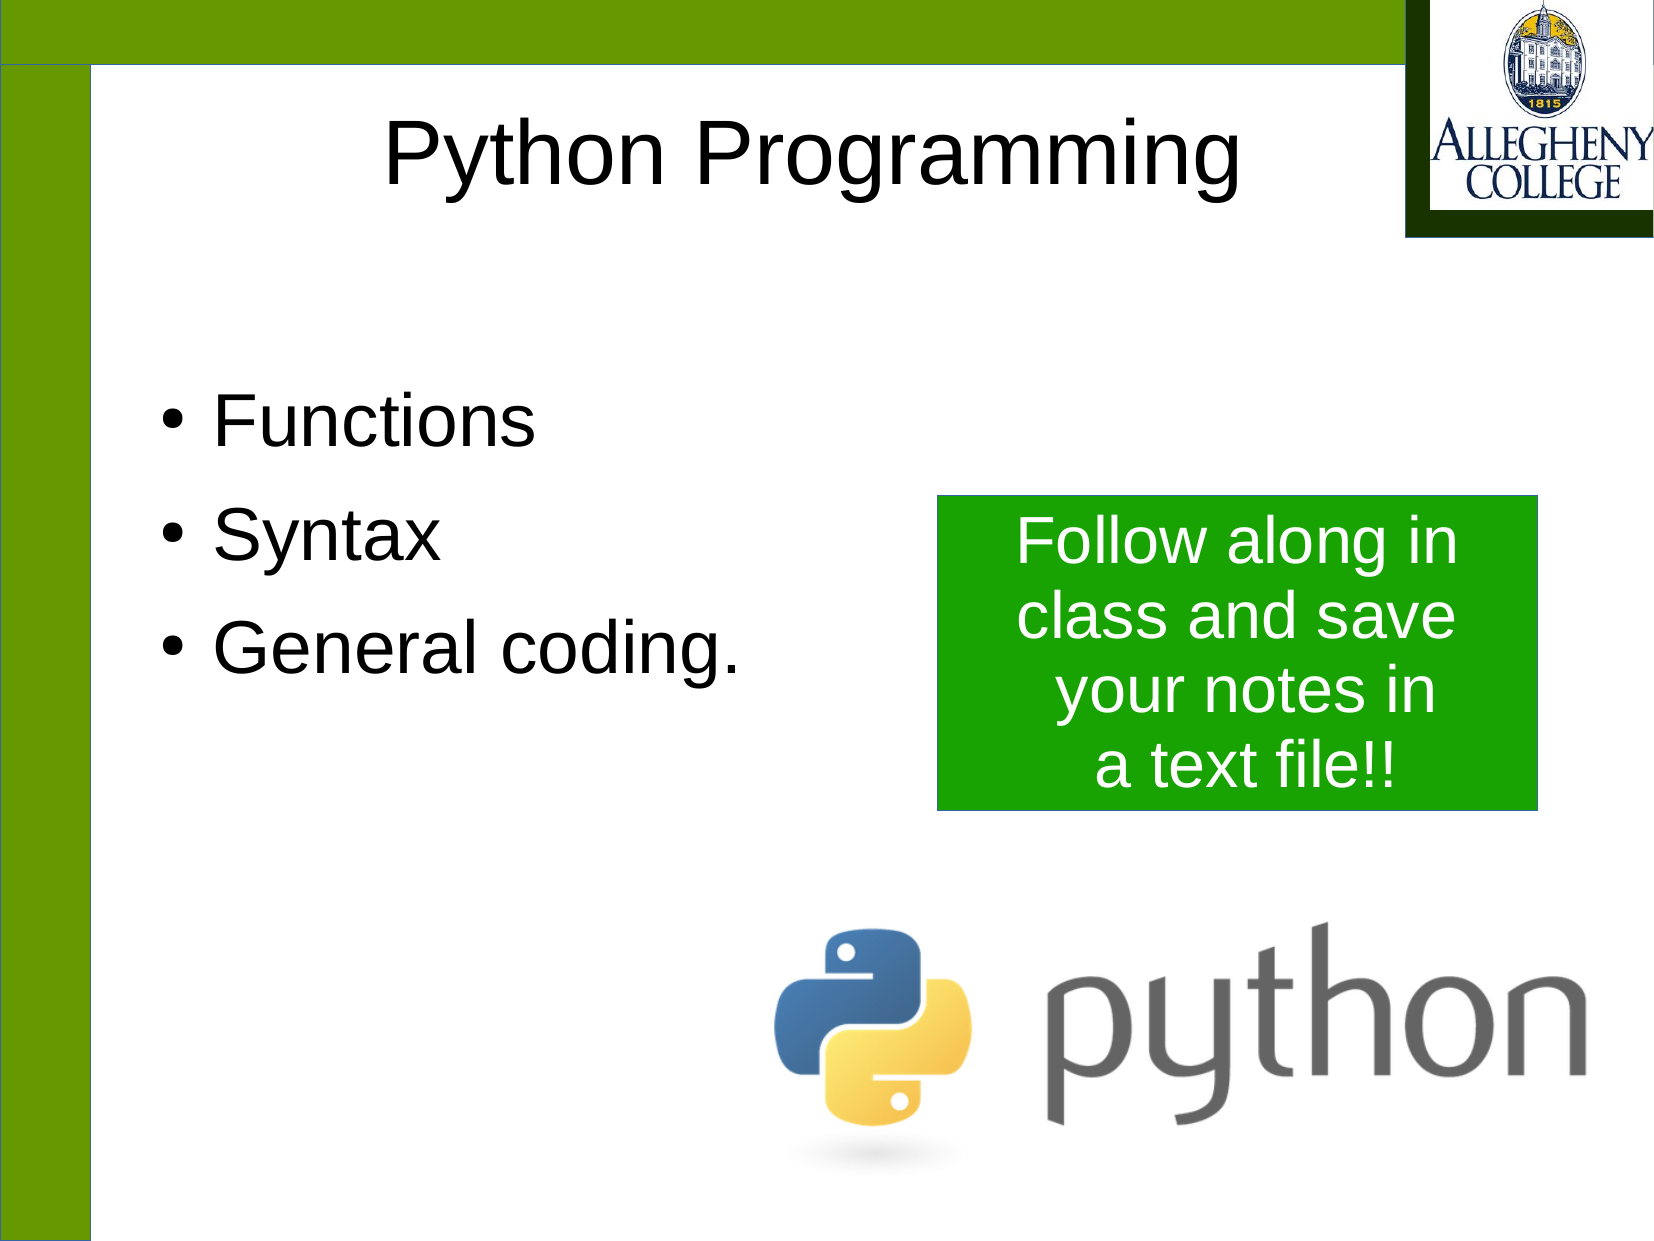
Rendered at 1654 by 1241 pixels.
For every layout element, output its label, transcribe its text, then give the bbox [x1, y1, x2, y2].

picture [765, 897, 1611, 1194]
picture [1430, 0, 1654, 210]
text_box [0, 0, 1654, 1241]
title Python Programming [112, 65, 1515, 257]
list Functions Syntax General coding. [141, 378, 856, 981]
text_box Follow along in class and save your notes in a text file!! [937, 495, 1538, 811]
